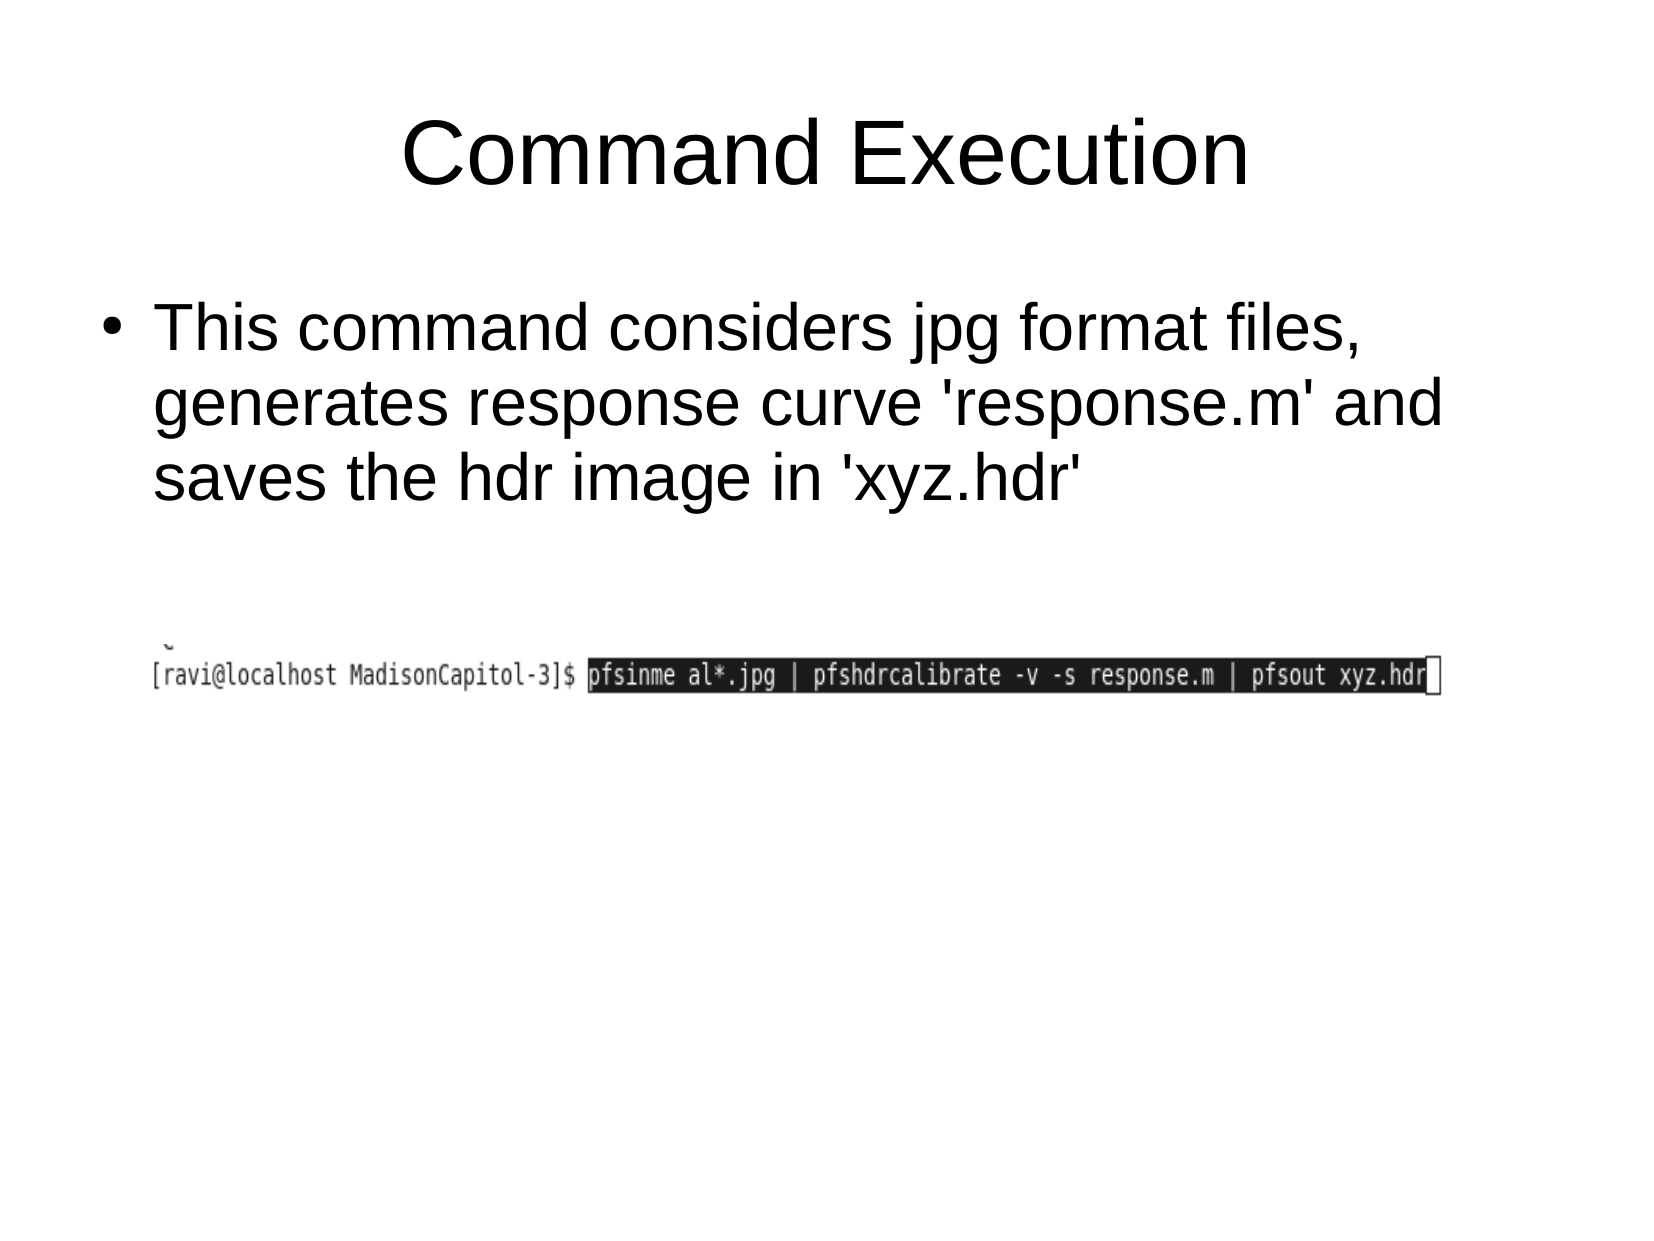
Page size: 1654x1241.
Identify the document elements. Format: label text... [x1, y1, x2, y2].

list This command considers jpg format files, generates response curve 'response.m' and saves the hdr image in 'xyz.hdr' [82, 290, 1571, 1010]
picture [150, 644, 1471, 710]
title Command Execution [82, 49, 1571, 257]
